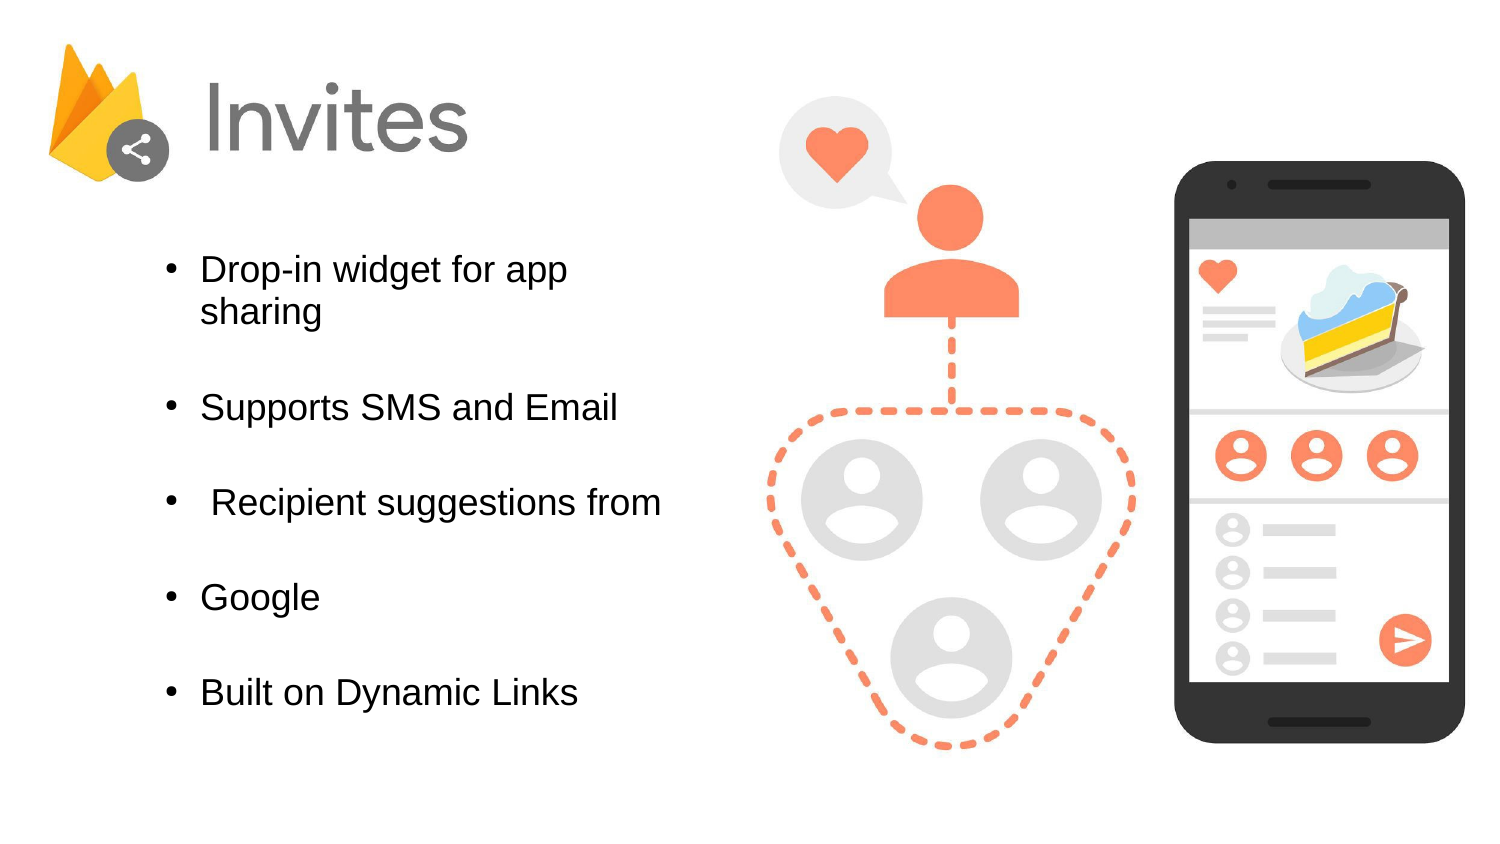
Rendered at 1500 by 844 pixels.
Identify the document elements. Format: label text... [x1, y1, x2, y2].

text_box [0, 0, 1500, 843]
text_box Drop-in widget for app sharing Supports SMS and Email Recipient suggestions from Google Built on Dynamic Links [150, 241, 681, 721]
